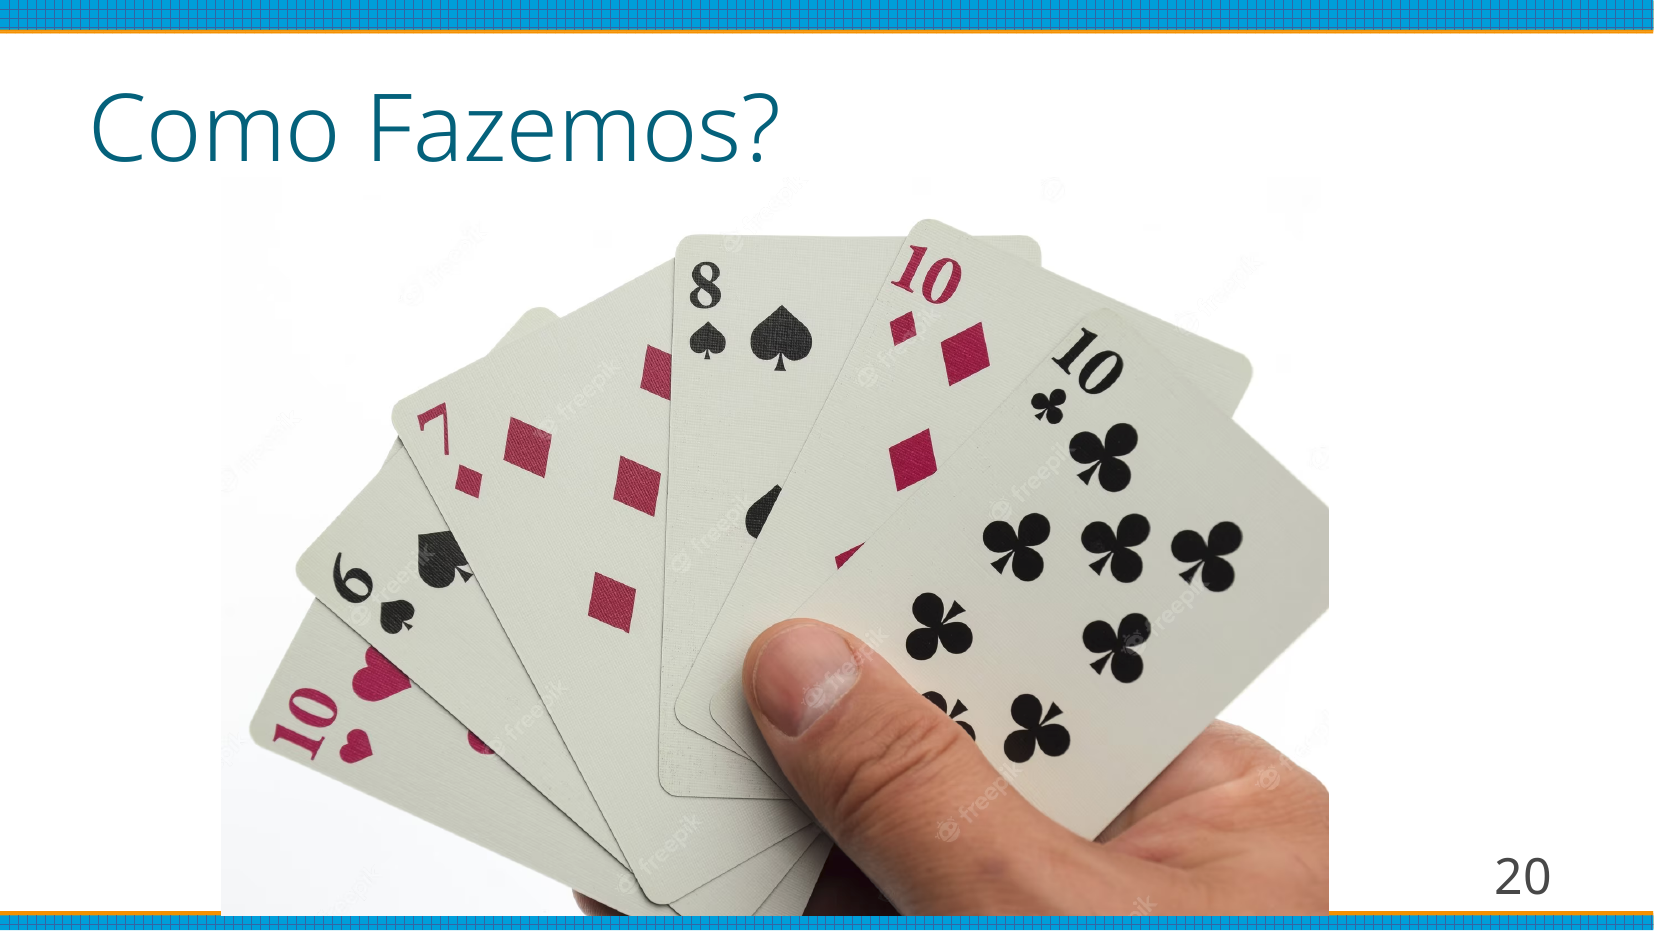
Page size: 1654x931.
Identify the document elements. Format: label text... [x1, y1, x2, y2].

title Como Fazemos? [88, 44, 1565, 207]
picture [221, 177, 1329, 915]
